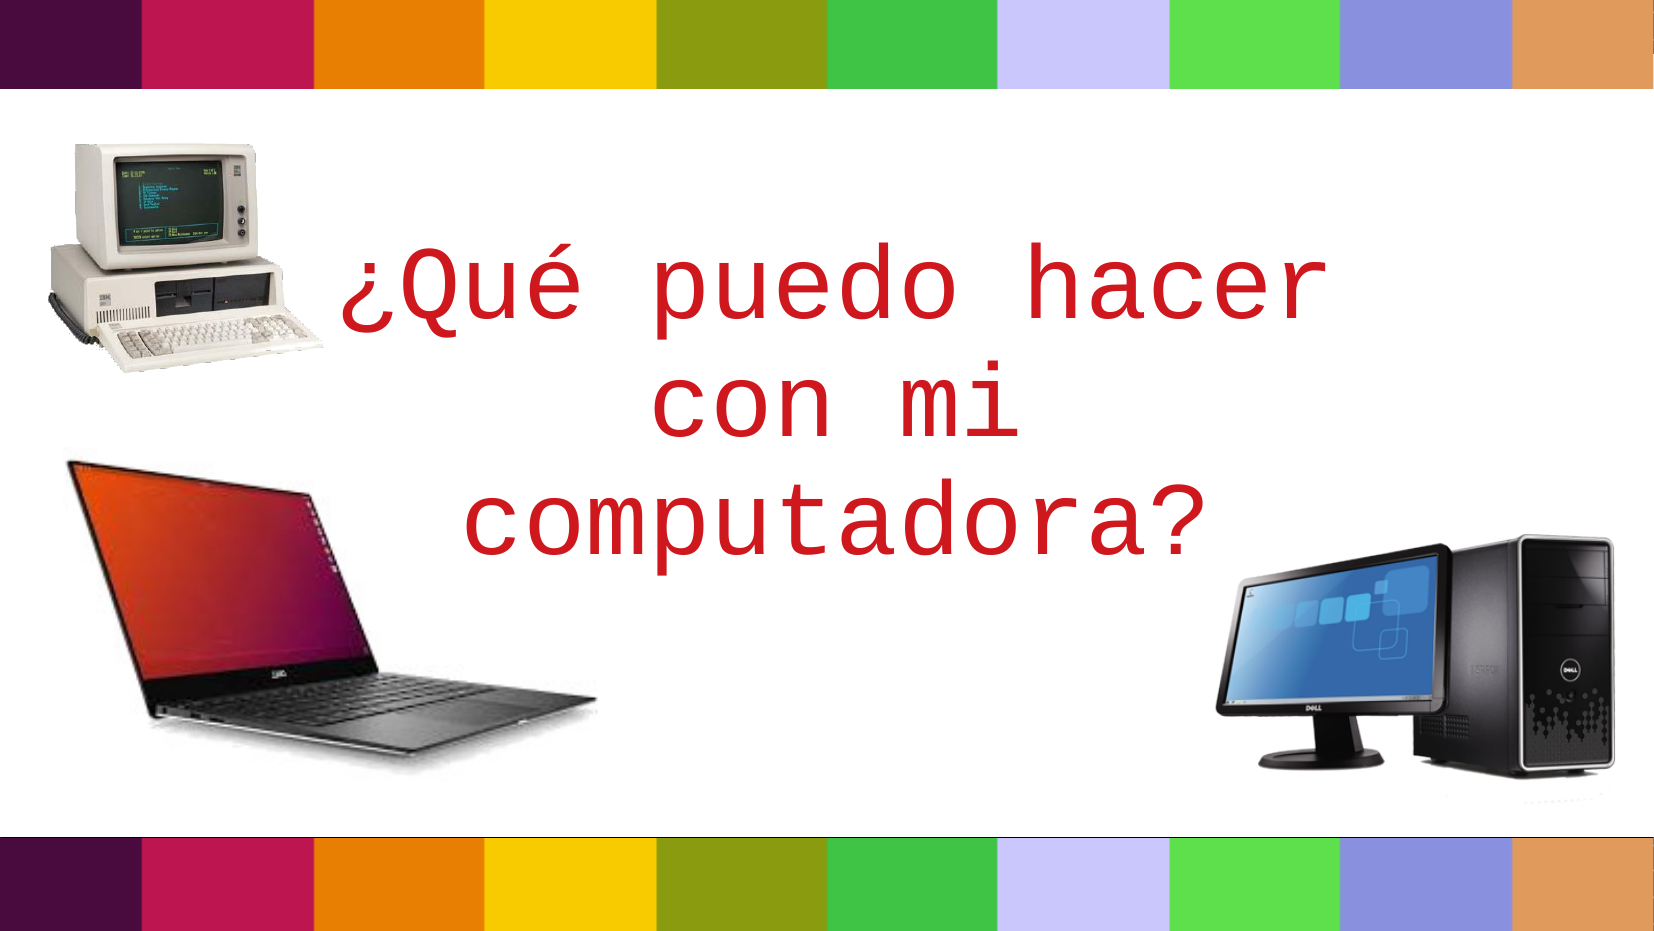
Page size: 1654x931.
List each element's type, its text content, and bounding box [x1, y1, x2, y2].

picture [0, 837, 1654, 931]
picture [0, 0, 1654, 89]
picture [1204, 510, 1636, 815]
text_box ¿Qué puedo hacer con mi computadora? [265, 224, 1406, 594]
picture [0, 129, 367, 381]
picture [14, 447, 650, 792]
